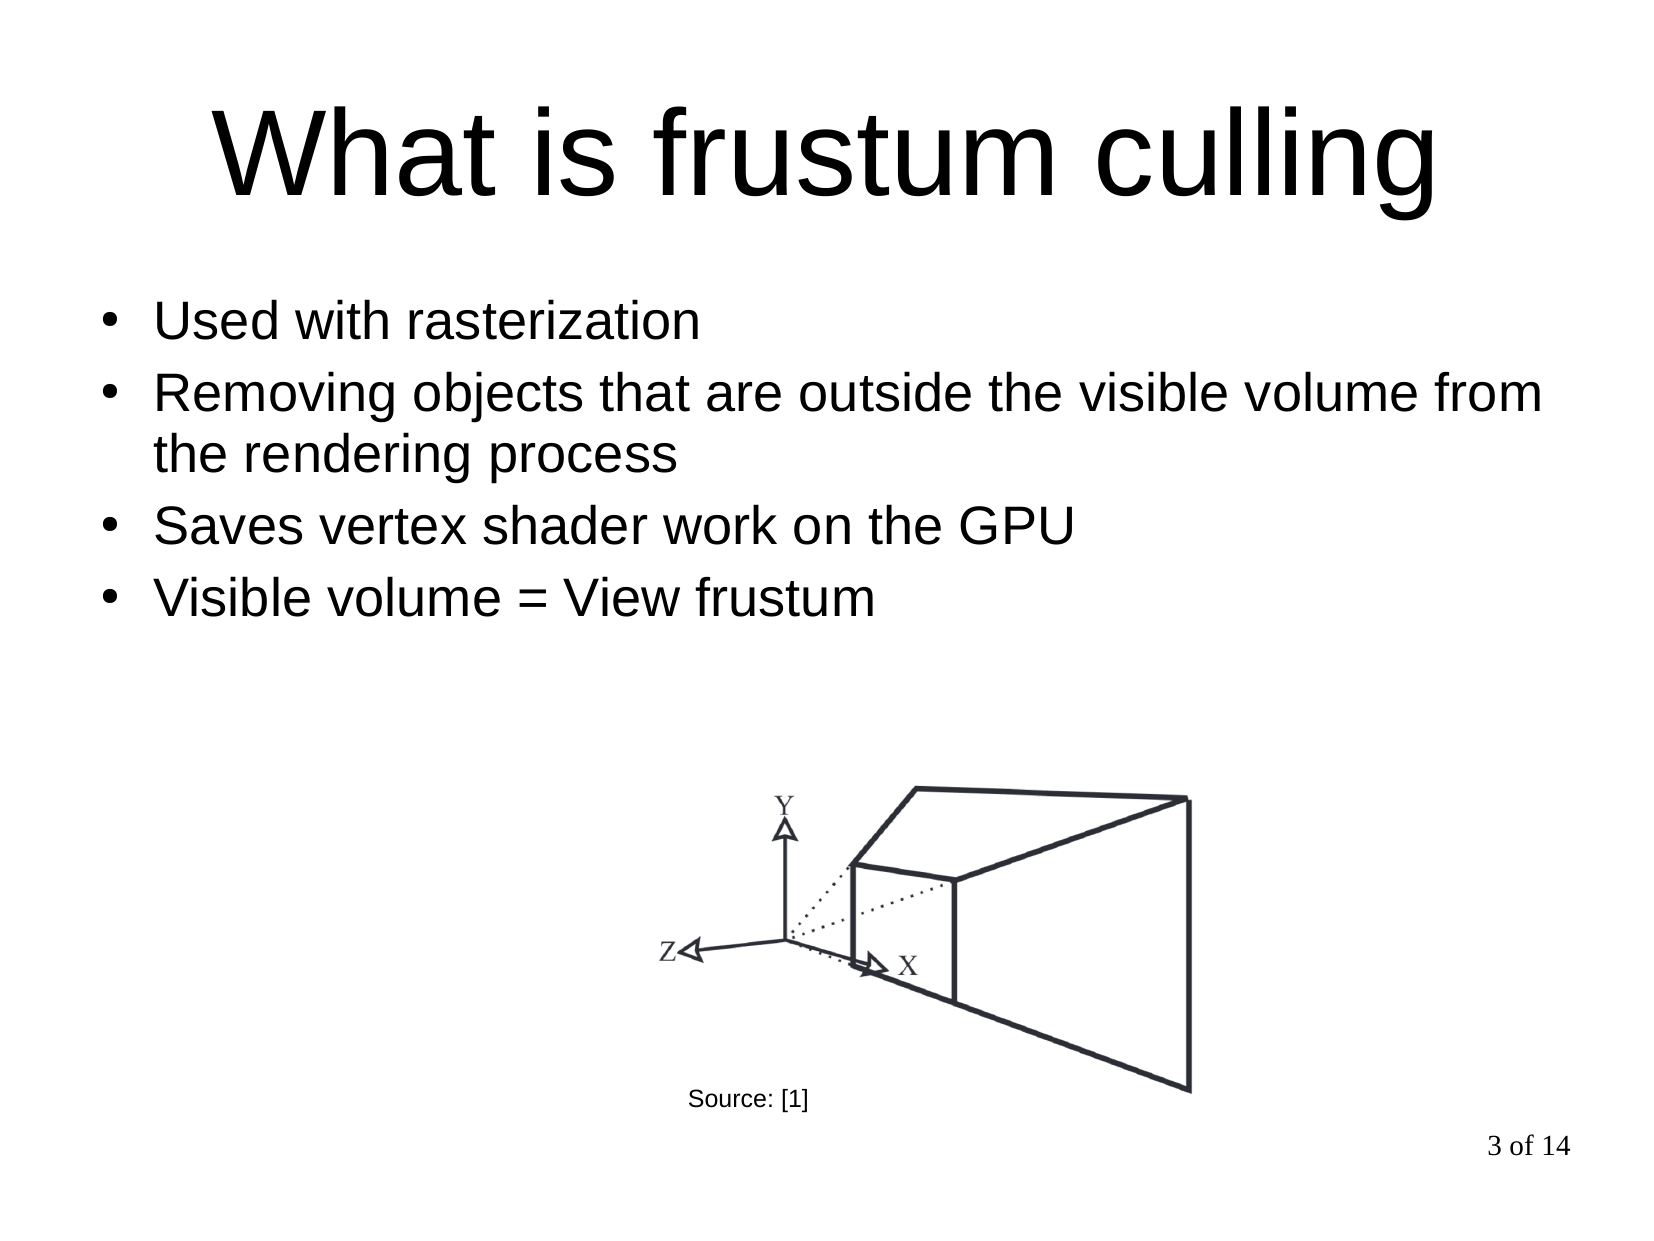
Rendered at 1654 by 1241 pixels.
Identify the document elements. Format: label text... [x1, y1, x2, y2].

picture [654, 732, 1193, 1142]
title What is frustum culling [82, 49, 1571, 257]
list Used with rasterization Removing objects that are outside the visible volume from the rendering process Saves vertex shader work on the GPU Visible volume = View frustum [82, 290, 1571, 733]
text_box Source: [1] [673, 1077, 886, 1134]
